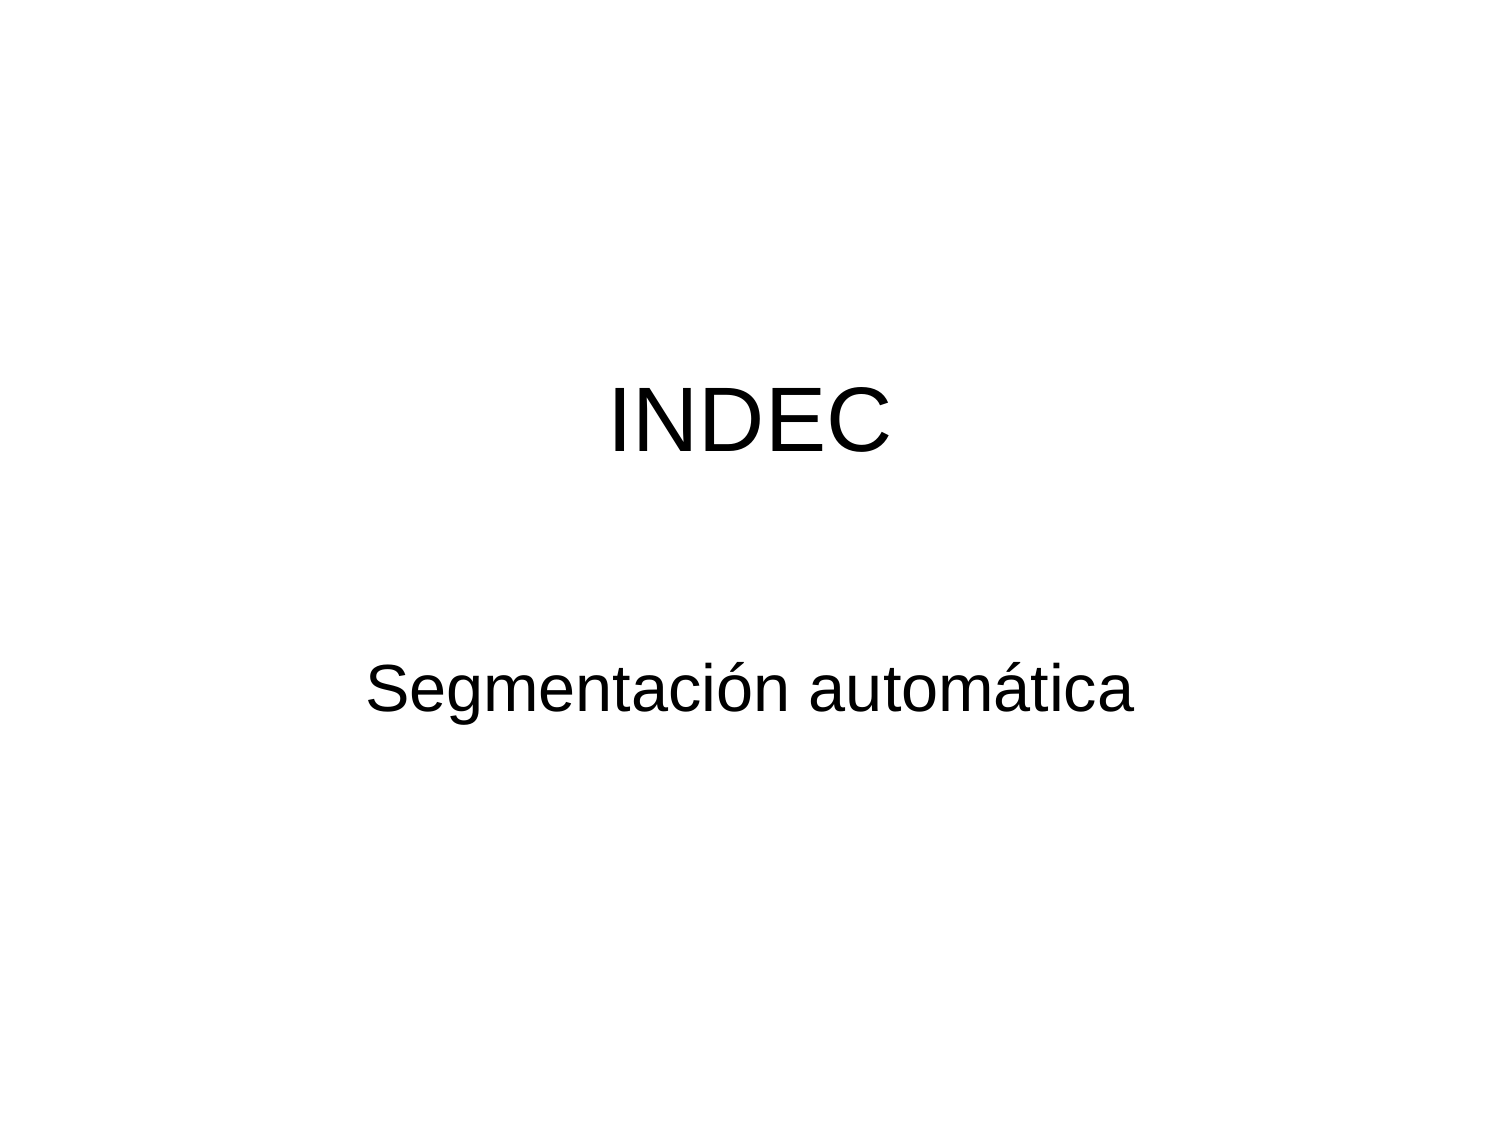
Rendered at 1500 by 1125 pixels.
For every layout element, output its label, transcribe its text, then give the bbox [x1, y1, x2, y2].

title INDEC [112, 349, 1388, 591]
subtitle Segmentación automática [225, 637, 1276, 925]
